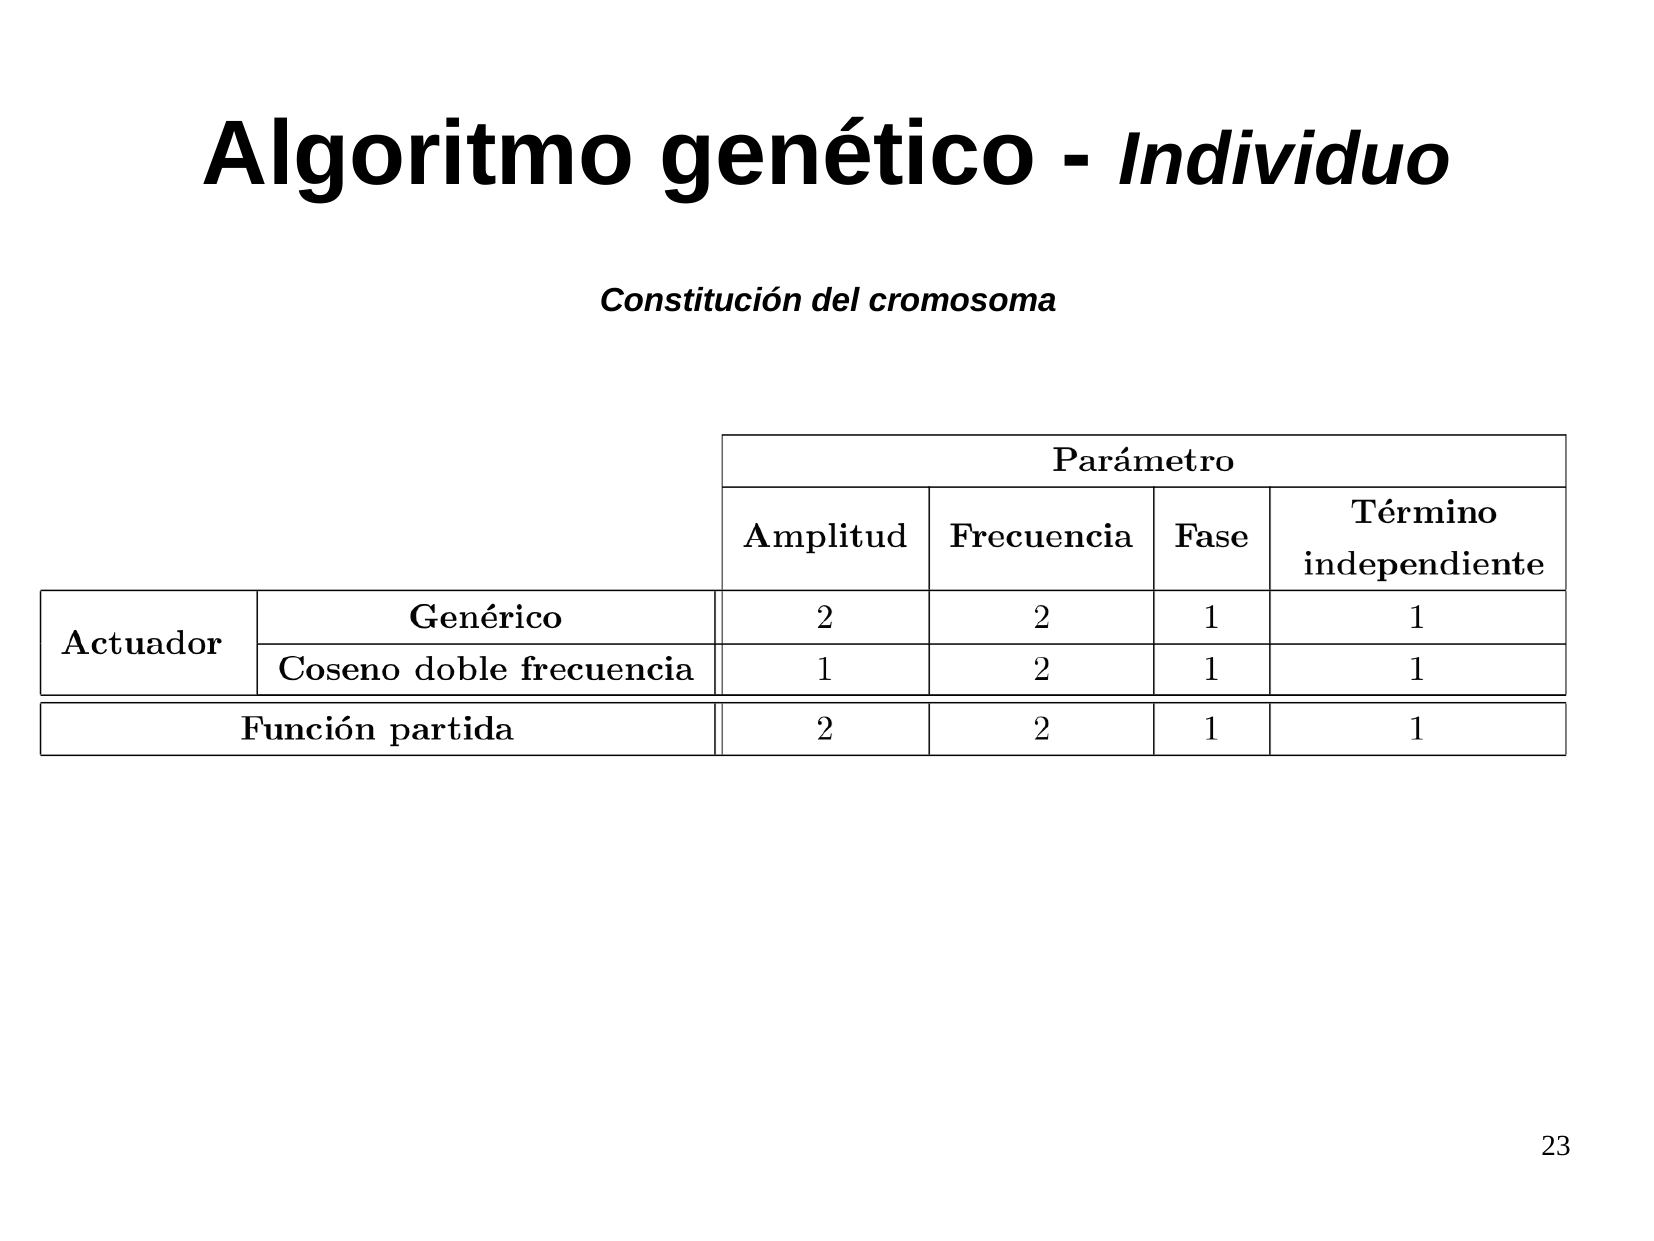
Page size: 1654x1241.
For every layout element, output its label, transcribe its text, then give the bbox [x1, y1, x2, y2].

text_box Constitución del cromosoma [585, 274, 1246, 398]
picture [24, 410, 1589, 775]
title Algoritmo genético - Individuo [82, 49, 1571, 257]
